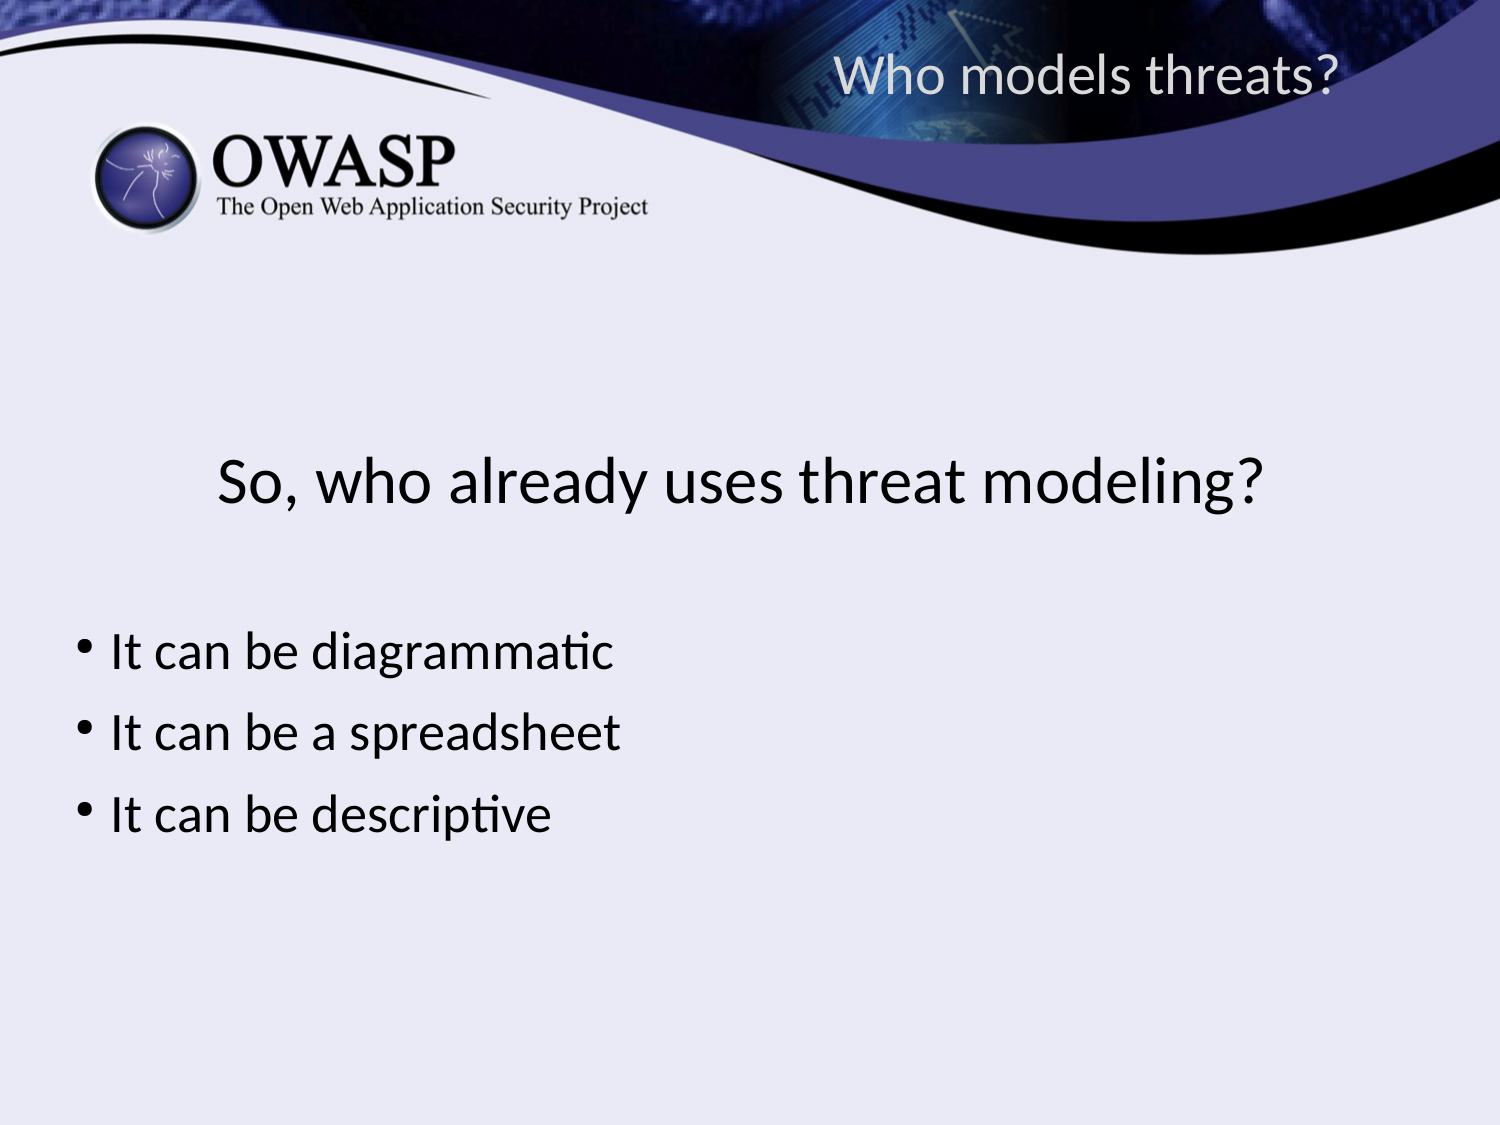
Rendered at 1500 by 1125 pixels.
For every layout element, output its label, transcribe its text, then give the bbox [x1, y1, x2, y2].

subtitle So, who already uses threat modeling? It can be diagrammatic It can be a spreadsheet It can be descriptive [75, 262, 1426, 1018]
picture [0, 0, 1500, 1125]
title Who models threats? [699, 0, 1476, 149]
